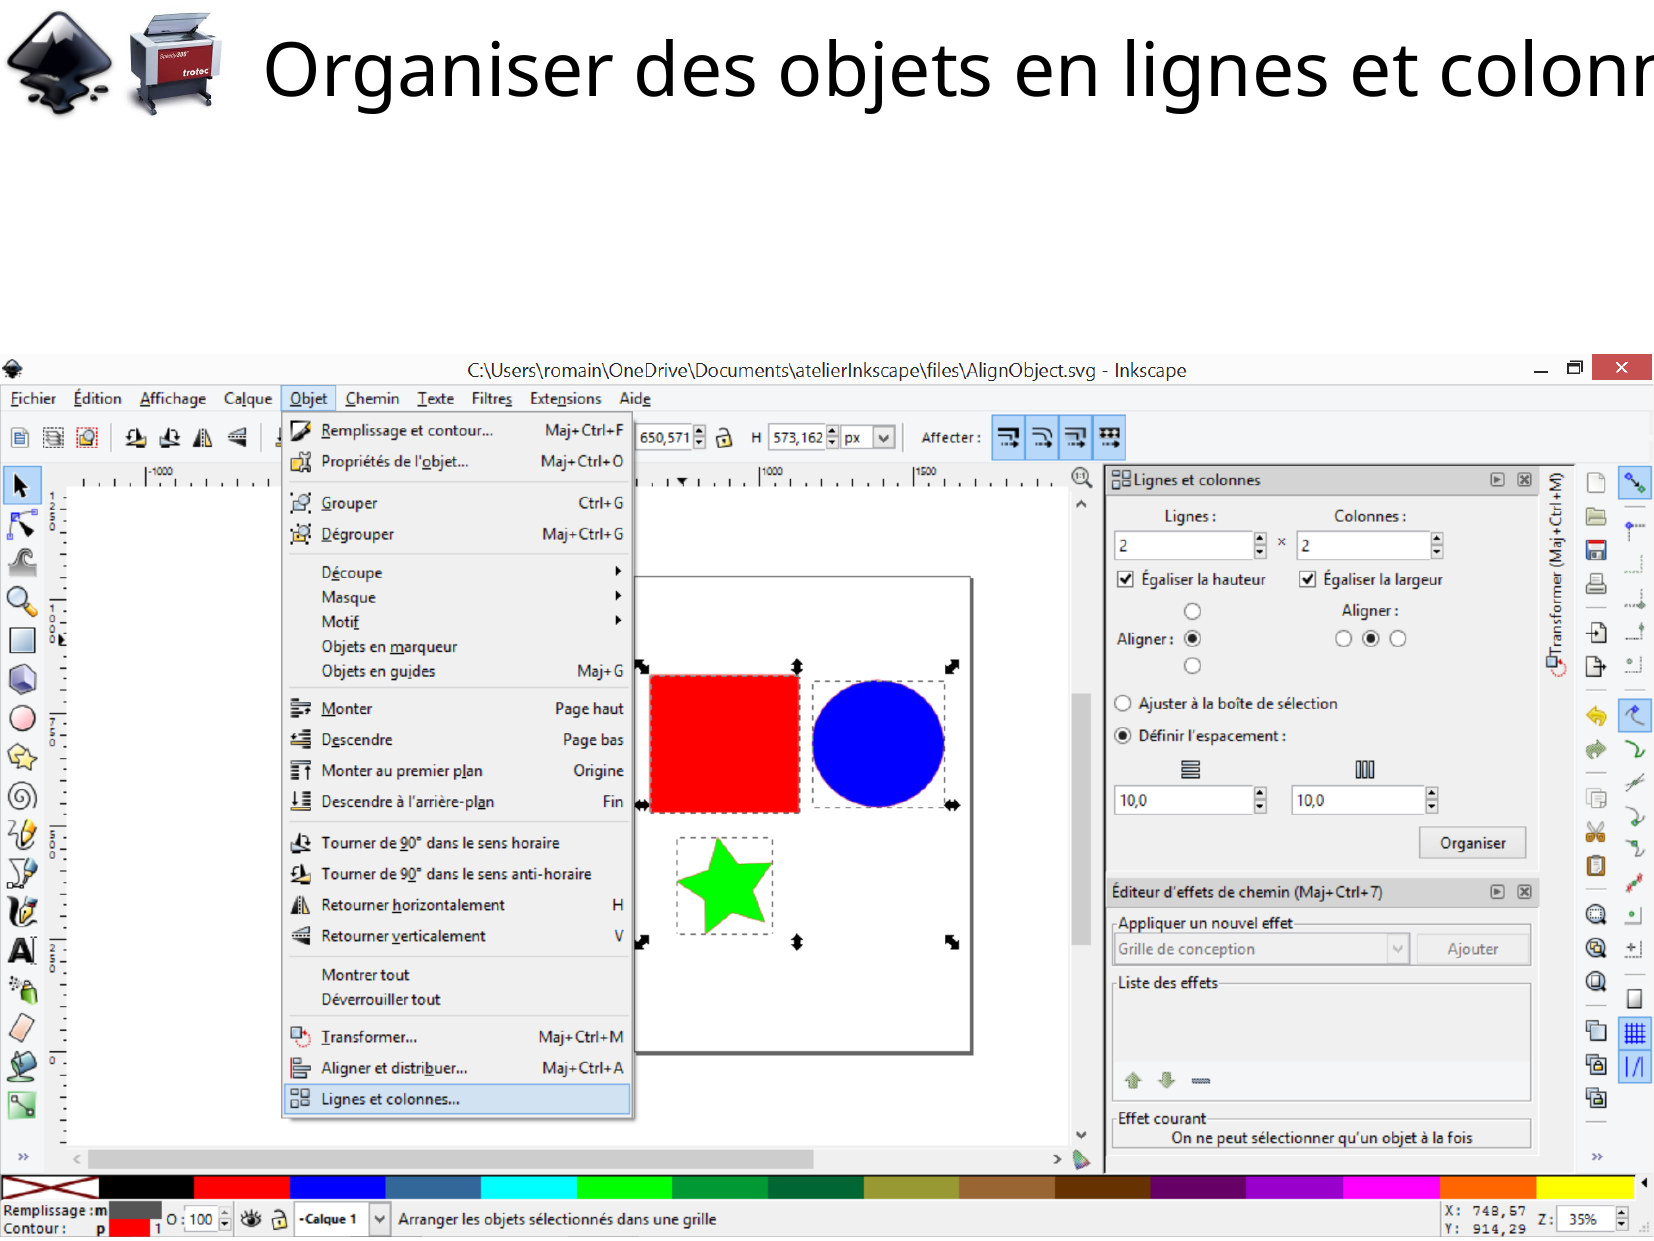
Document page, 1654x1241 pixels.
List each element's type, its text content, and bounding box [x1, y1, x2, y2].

picture [0, 354, 1654, 1237]
picture [0, 5, 233, 125]
text_box Organiser des objets en lignes et colonnes [248, 9, 1485, 120]
